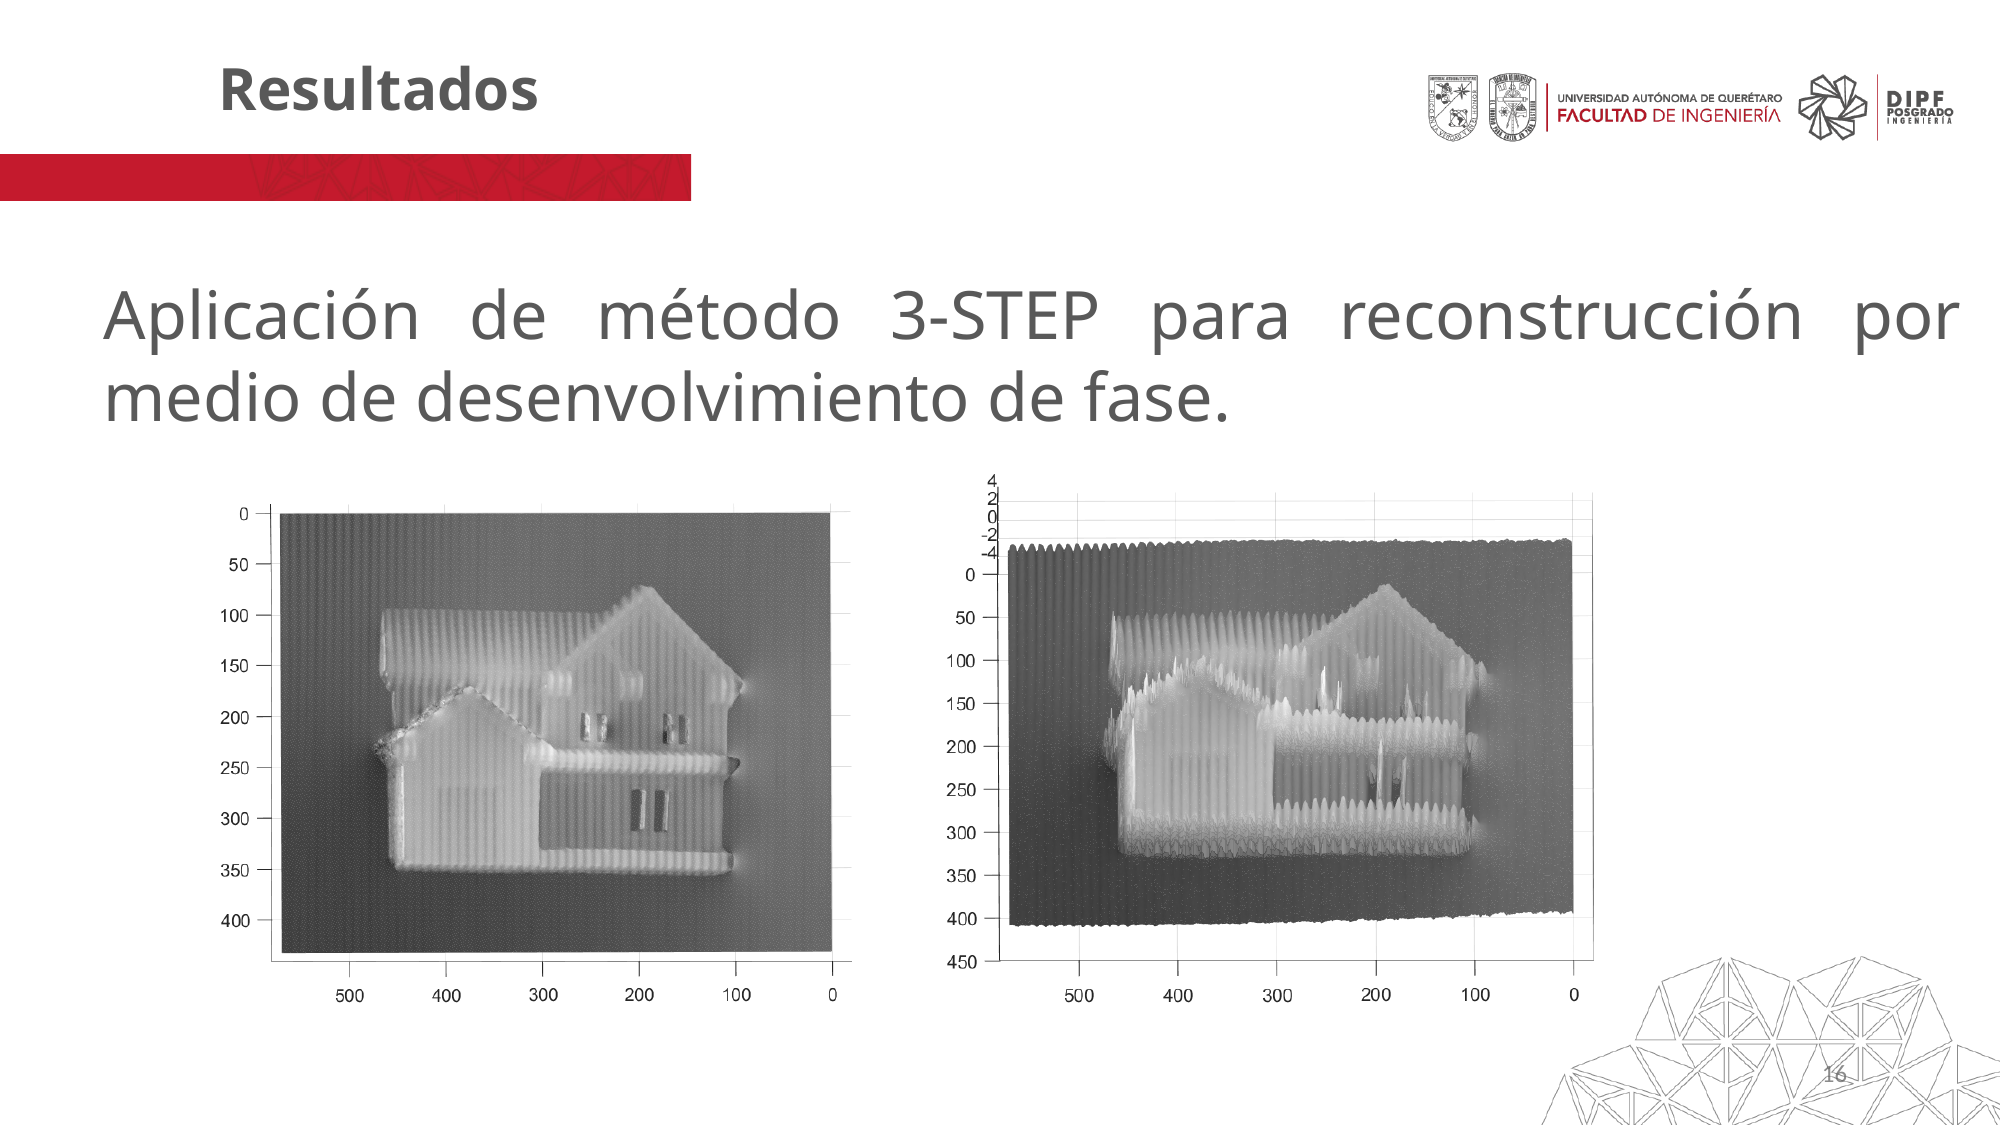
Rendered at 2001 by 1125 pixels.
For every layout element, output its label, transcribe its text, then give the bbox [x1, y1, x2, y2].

picture [0, 154, 692, 201]
text_box Aplicación de método 3-STEP para reconstrucción por medio de desenvolvimiento de fase. [88, 266, 1979, 432]
text_box Resultados [66, 14, 692, 154]
picture [1422, 66, 1959, 160]
picture [218, 501, 853, 1004]
picture [944, 472, 2000, 1125]
